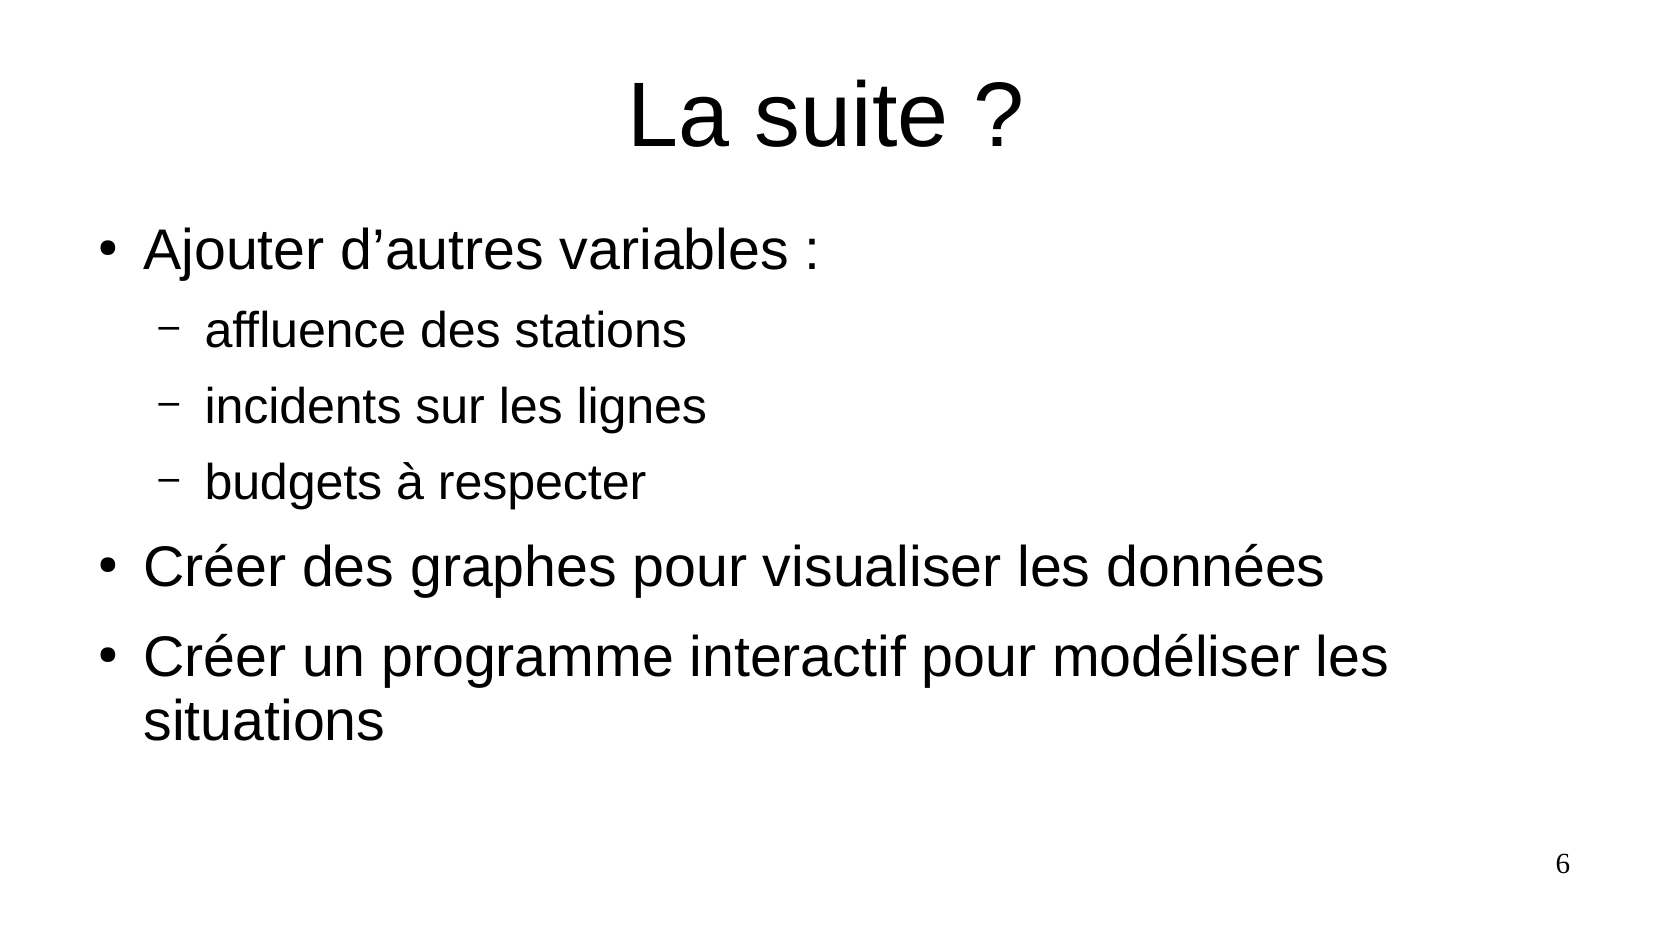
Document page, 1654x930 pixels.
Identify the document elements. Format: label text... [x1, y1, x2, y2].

title La suite ? [82, 37, 1571, 193]
list Ajouter d’autres variables : affluence des stations incidents sur les lignes budgets à respecter Créer des graphes pour visualiser les données Créer un programme interactif pour modéliser les situations [82, 217, 1571, 757]
